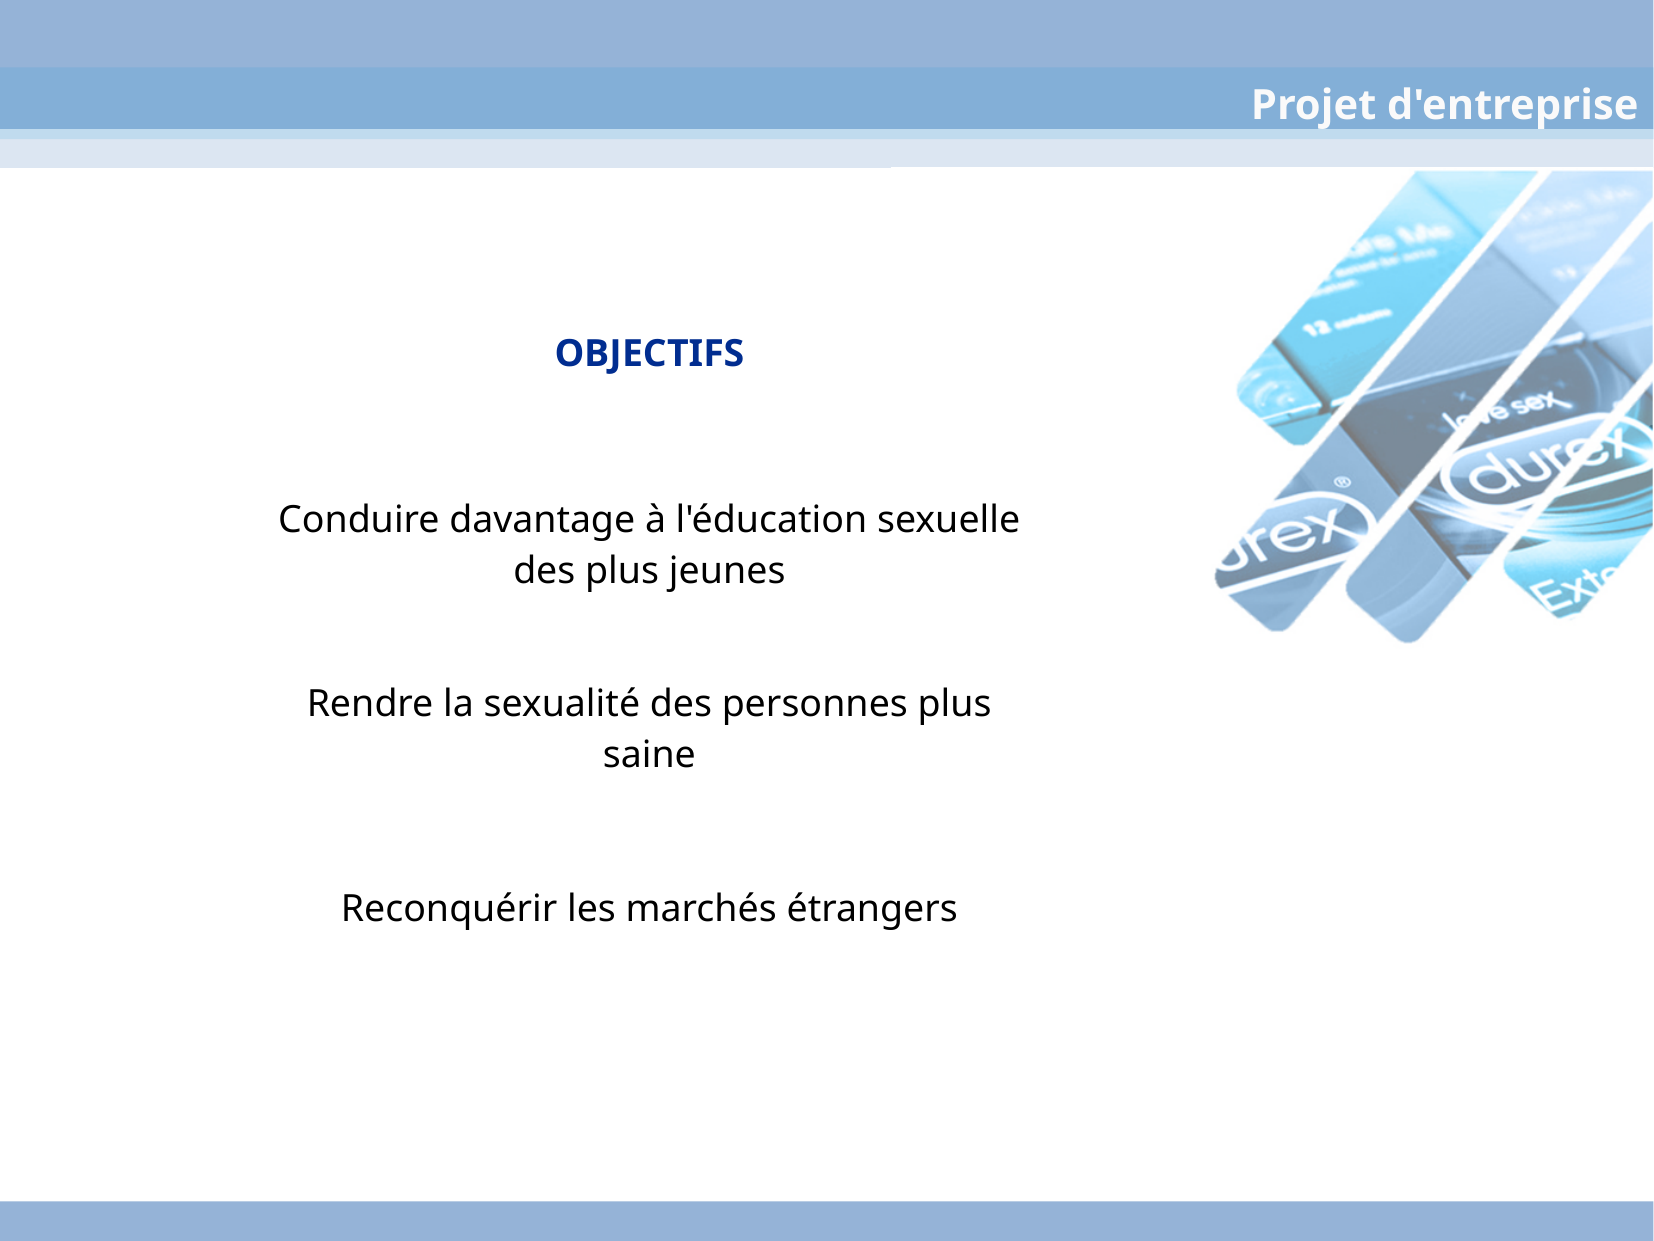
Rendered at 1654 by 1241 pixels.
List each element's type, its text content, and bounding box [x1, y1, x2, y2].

text_box Conduire davantage à l'éducation sexuelle des plus jeunes [248, 484, 1052, 589]
text_box [0, 1201, 1654, 1241]
picture [891, 167, 1654, 743]
text_box [0, 130, 1654, 168]
text_box Rendre la sexualité des personnes plus saine [248, 669, 1052, 774]
text_box Projet d'entreprise [0, 67, 1654, 130]
text_box [0, 0, 1654, 67]
text_box OBJECTIFS [531, 318, 768, 379]
text_box Reconquérir les marchés étrangers [248, 874, 1052, 934]
